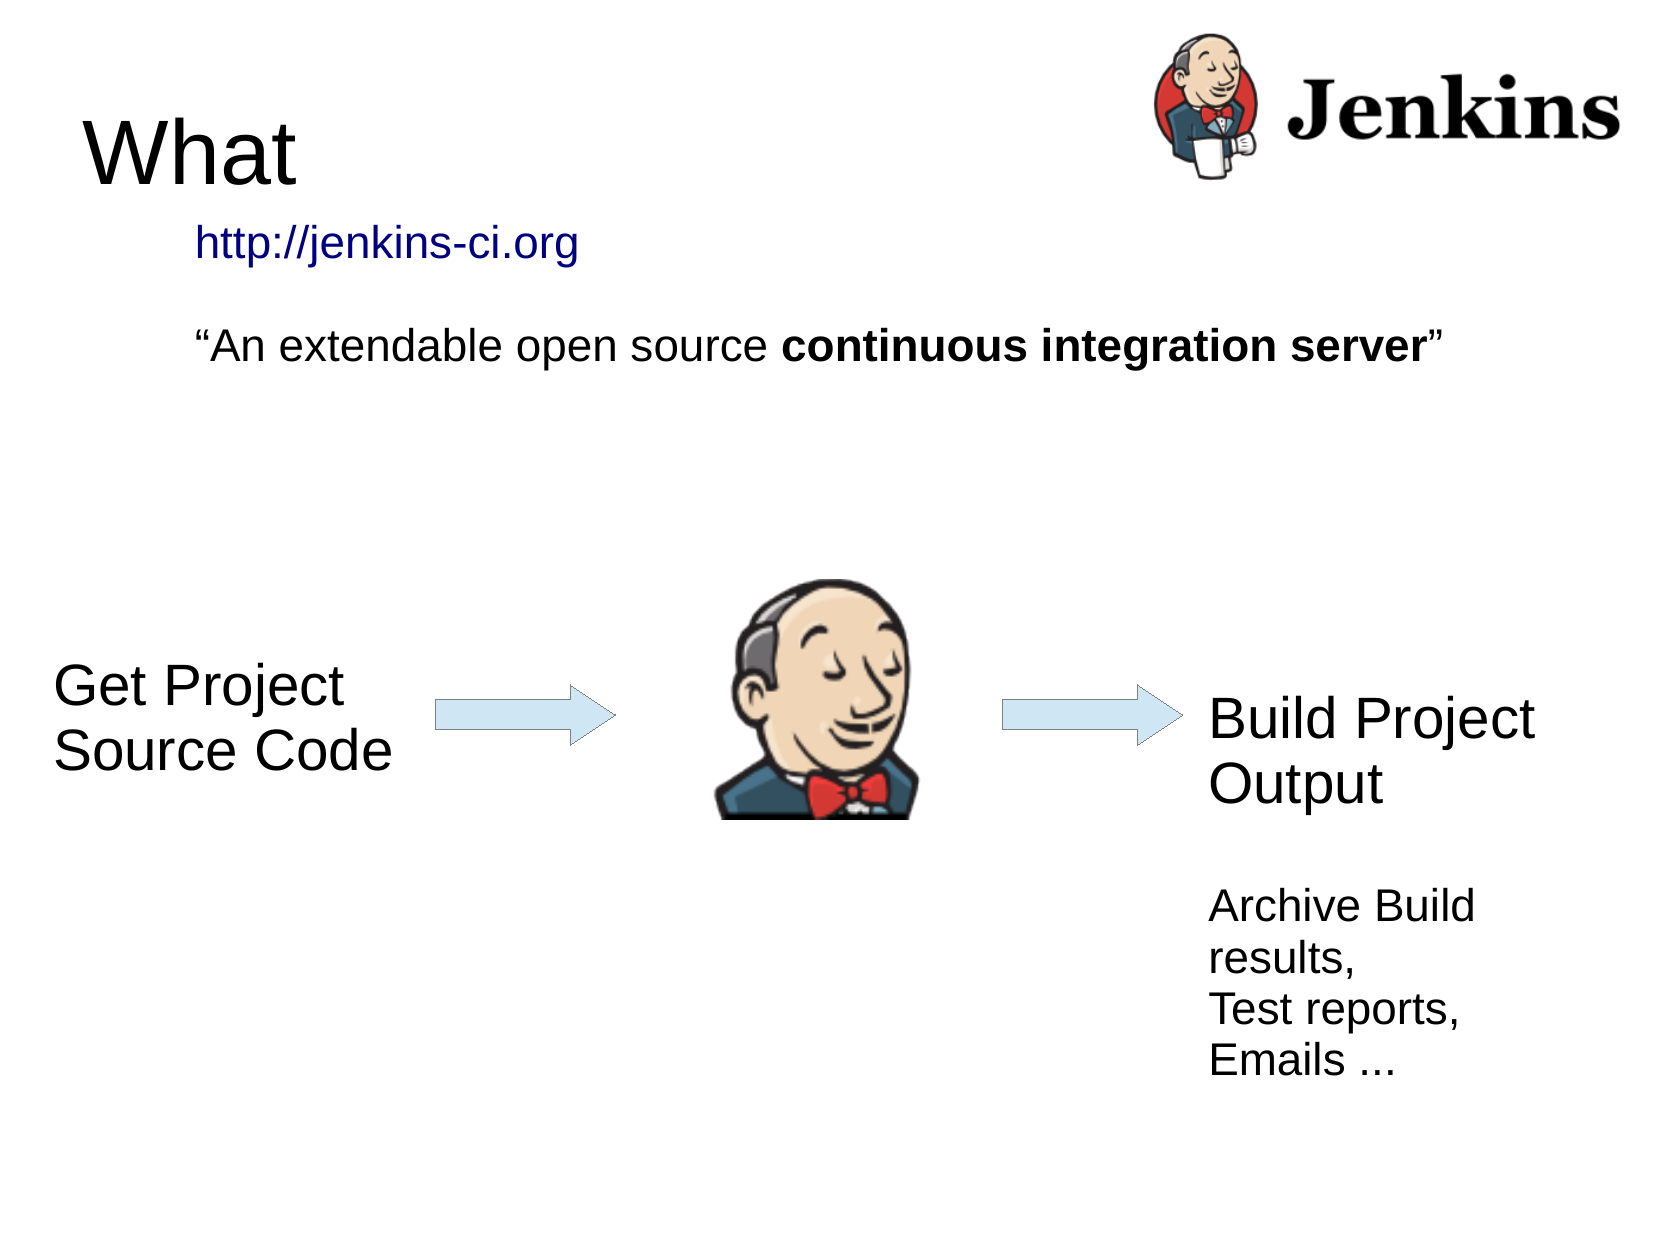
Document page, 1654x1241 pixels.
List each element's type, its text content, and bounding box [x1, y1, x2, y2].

text_box http://jenkins-ci.org “An extendable open source continuous integration server” [180, 257, 1471, 379]
text_box Build Project Output Archive Build results, Test reports, Emails ... [1193, 678, 1636, 1093]
picture [1140, 29, 1623, 181]
picture [705, 579, 931, 820]
text_box [1002, 684, 1183, 746]
title What [82, 49, 1571, 257]
text_box [436, 684, 616, 746]
text_box Get Project Source Code [38, 645, 436, 920]
